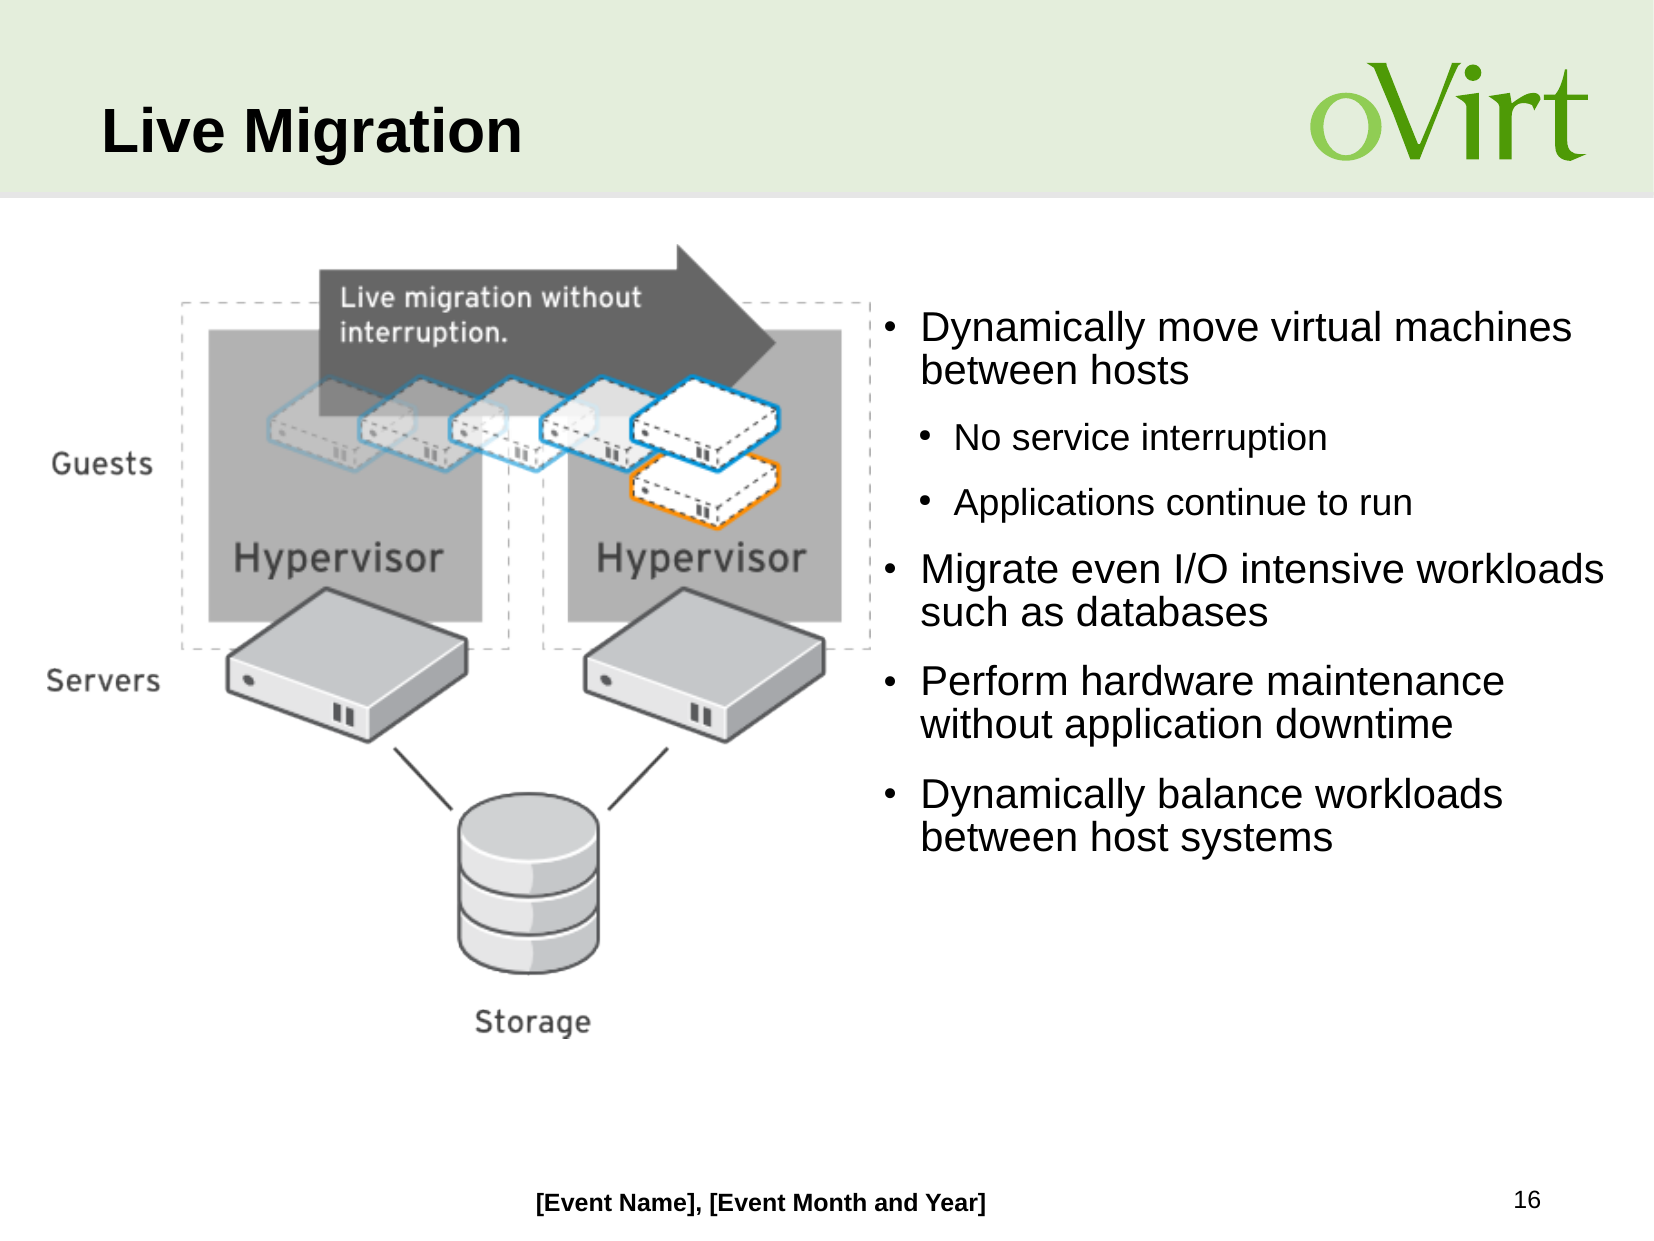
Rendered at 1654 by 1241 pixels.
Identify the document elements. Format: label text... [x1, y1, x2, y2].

text_box Dynamically move virtual machines between hosts No service interruption Applications continue to run Migrate even I/O intensive workloads such as databases Perform hardware maintenance without application downtime Dynamically balance workloads between host systems [871, 298, 1625, 868]
picture [47, 244, 871, 1039]
title Live Migration [86, 36, 1307, 225]
